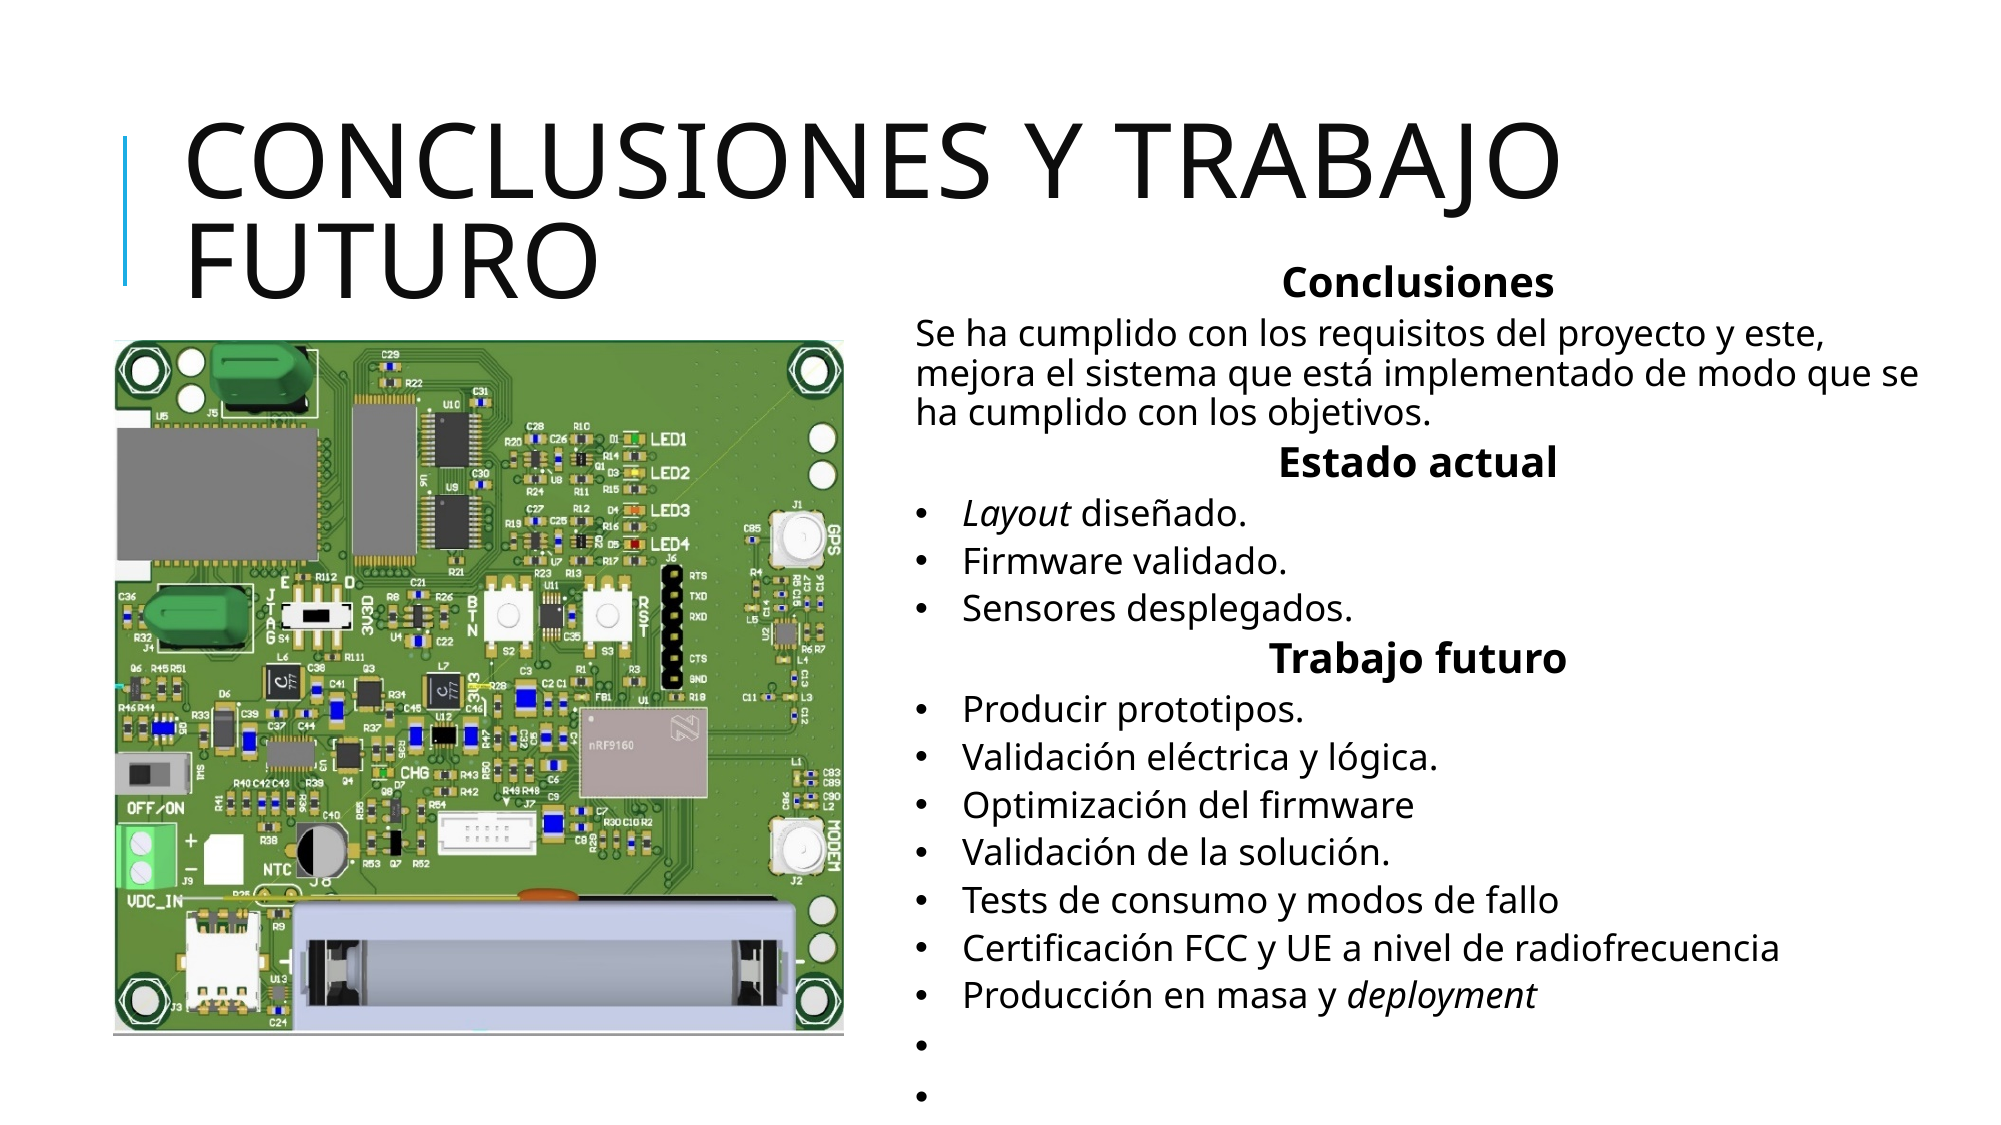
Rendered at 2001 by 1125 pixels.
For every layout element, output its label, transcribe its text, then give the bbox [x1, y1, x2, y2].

picture [113, 340, 843, 1036]
title Conclusiones y trabajo futuro [168, 96, 1763, 340]
text_box Conclusiones Se ha cumplido con los requisitos del proyecto y este, mejora el sistema que está implementado de modo que se ha cumplido con los objetivos. Estado actual Layout diseñado. Firmware validado. Sensores desplegados. Trabajo futuro Producir prototipos. Validación eléctrica y lógica. Optimización del firmware Validación de la solución. Tests de consumo y modos de fallo Certificación FCC y UE a nivel de radiofrecuencia Producción en masa y deployment [843, 254, 1949, 1125]
